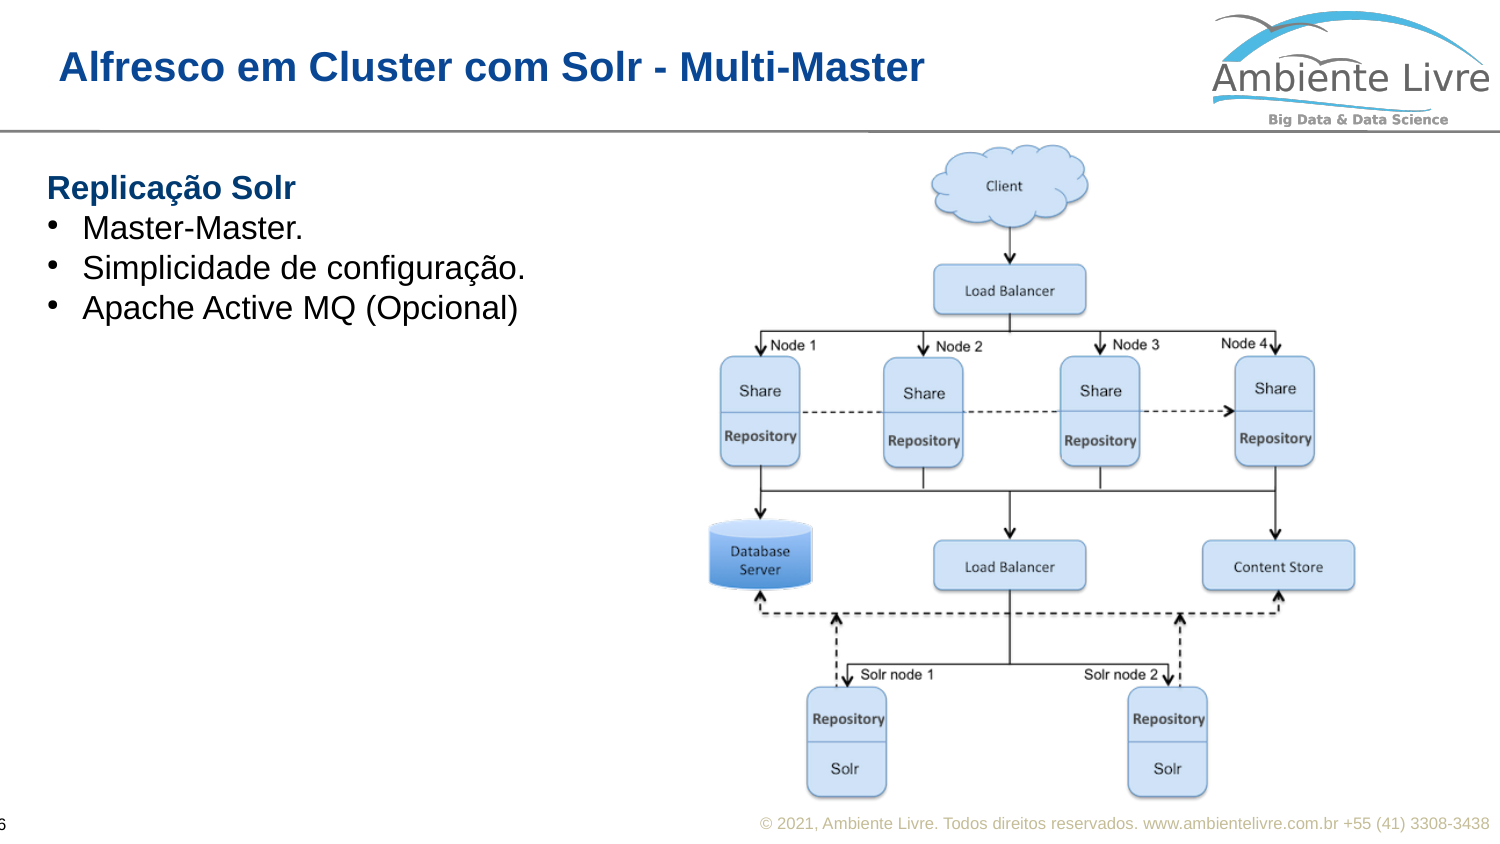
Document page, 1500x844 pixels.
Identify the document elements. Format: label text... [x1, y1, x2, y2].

picture [1212, 11, 1489, 127]
picture [187, 143, 1359, 804]
title Alfresco em Cluster com Solr - Multi-Master [43, 8, 1127, 129]
text_box Replicação Solr Master-Master. Simplicidade de configuração. Apache Active MQ (Opcional) [32, 158, 993, 374]
